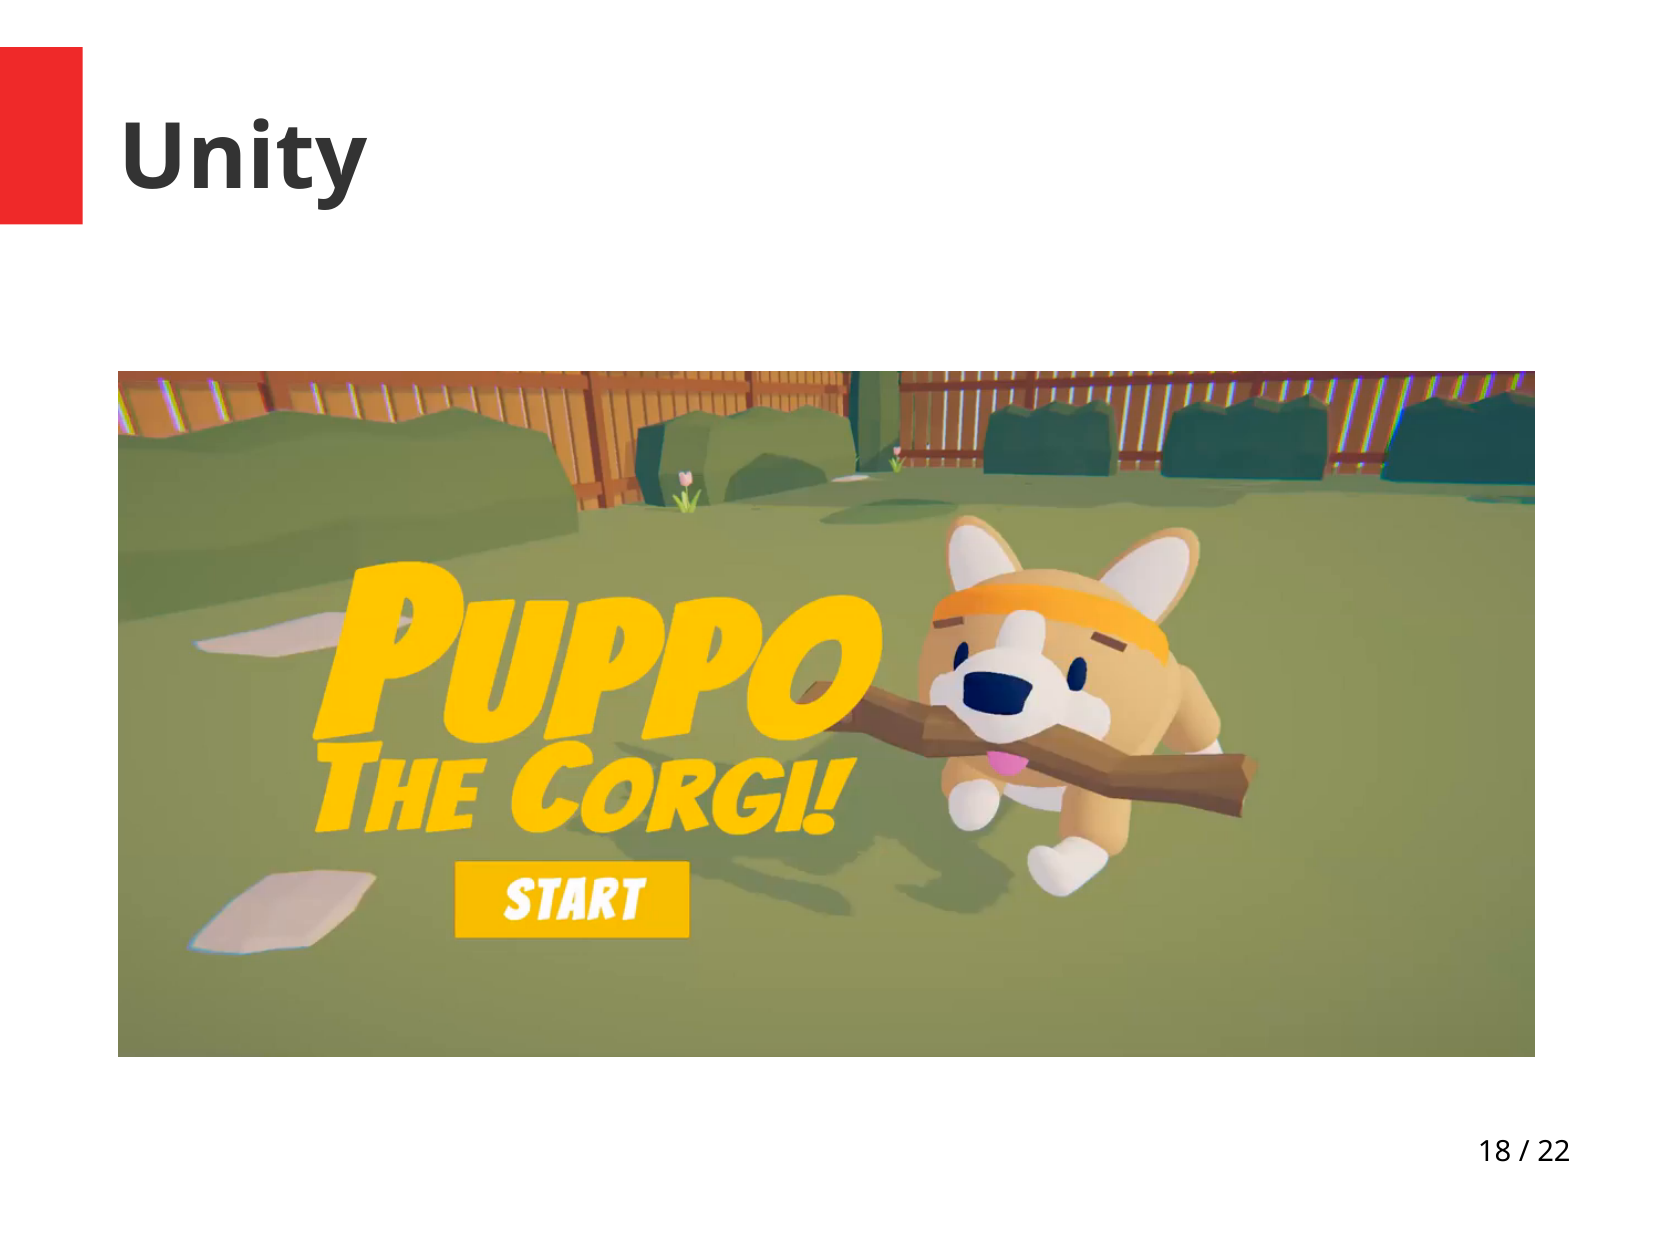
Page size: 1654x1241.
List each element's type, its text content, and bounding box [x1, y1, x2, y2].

text_box [118, 370, 1536, 1058]
title Unity [118, 49, 1571, 257]
